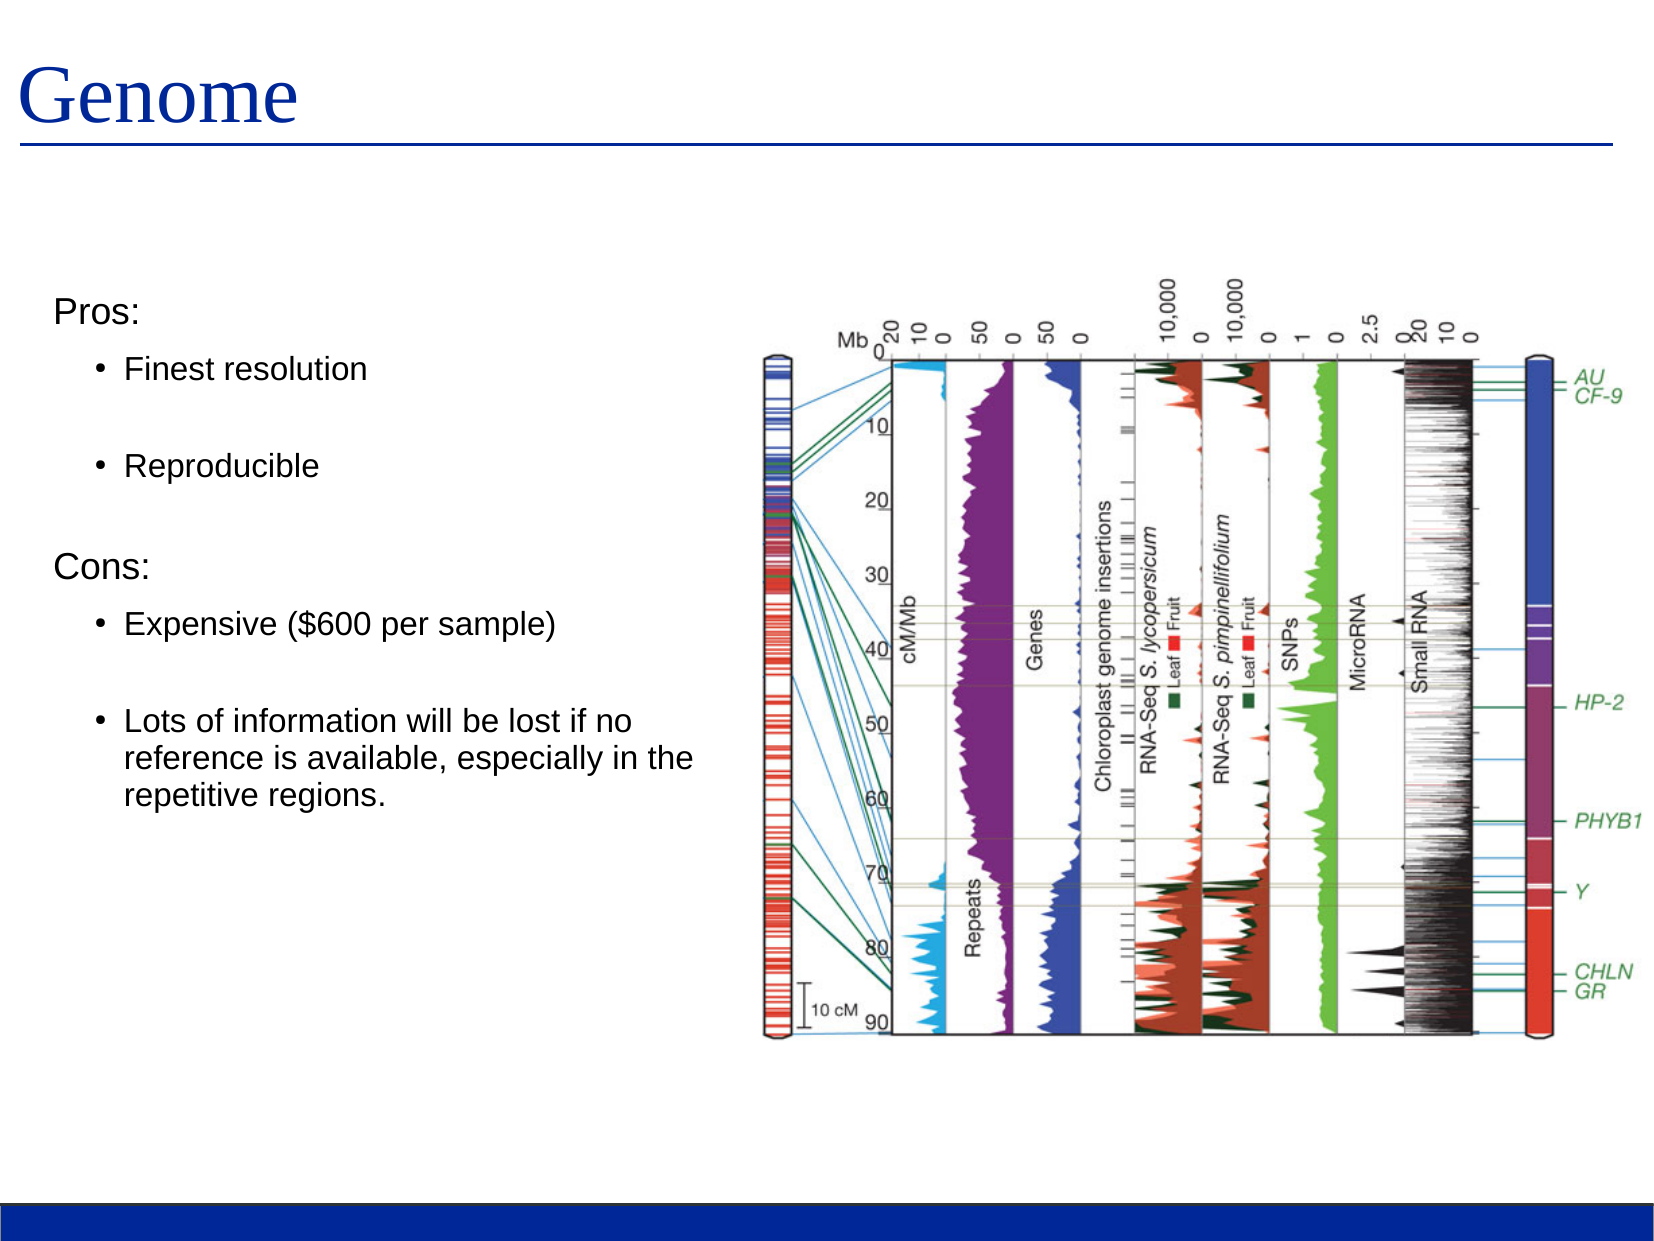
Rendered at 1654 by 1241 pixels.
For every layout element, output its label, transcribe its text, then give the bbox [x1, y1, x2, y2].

picture [748, 274, 1644, 1047]
list Pros: Finest resolution Reproducible Cons: Expensive ($600 per sample) Lots of information will be lost if no reference is available, especially in the repetitive regions. [53, 290, 780, 1109]
title Genome [17, 0, 1589, 198]
